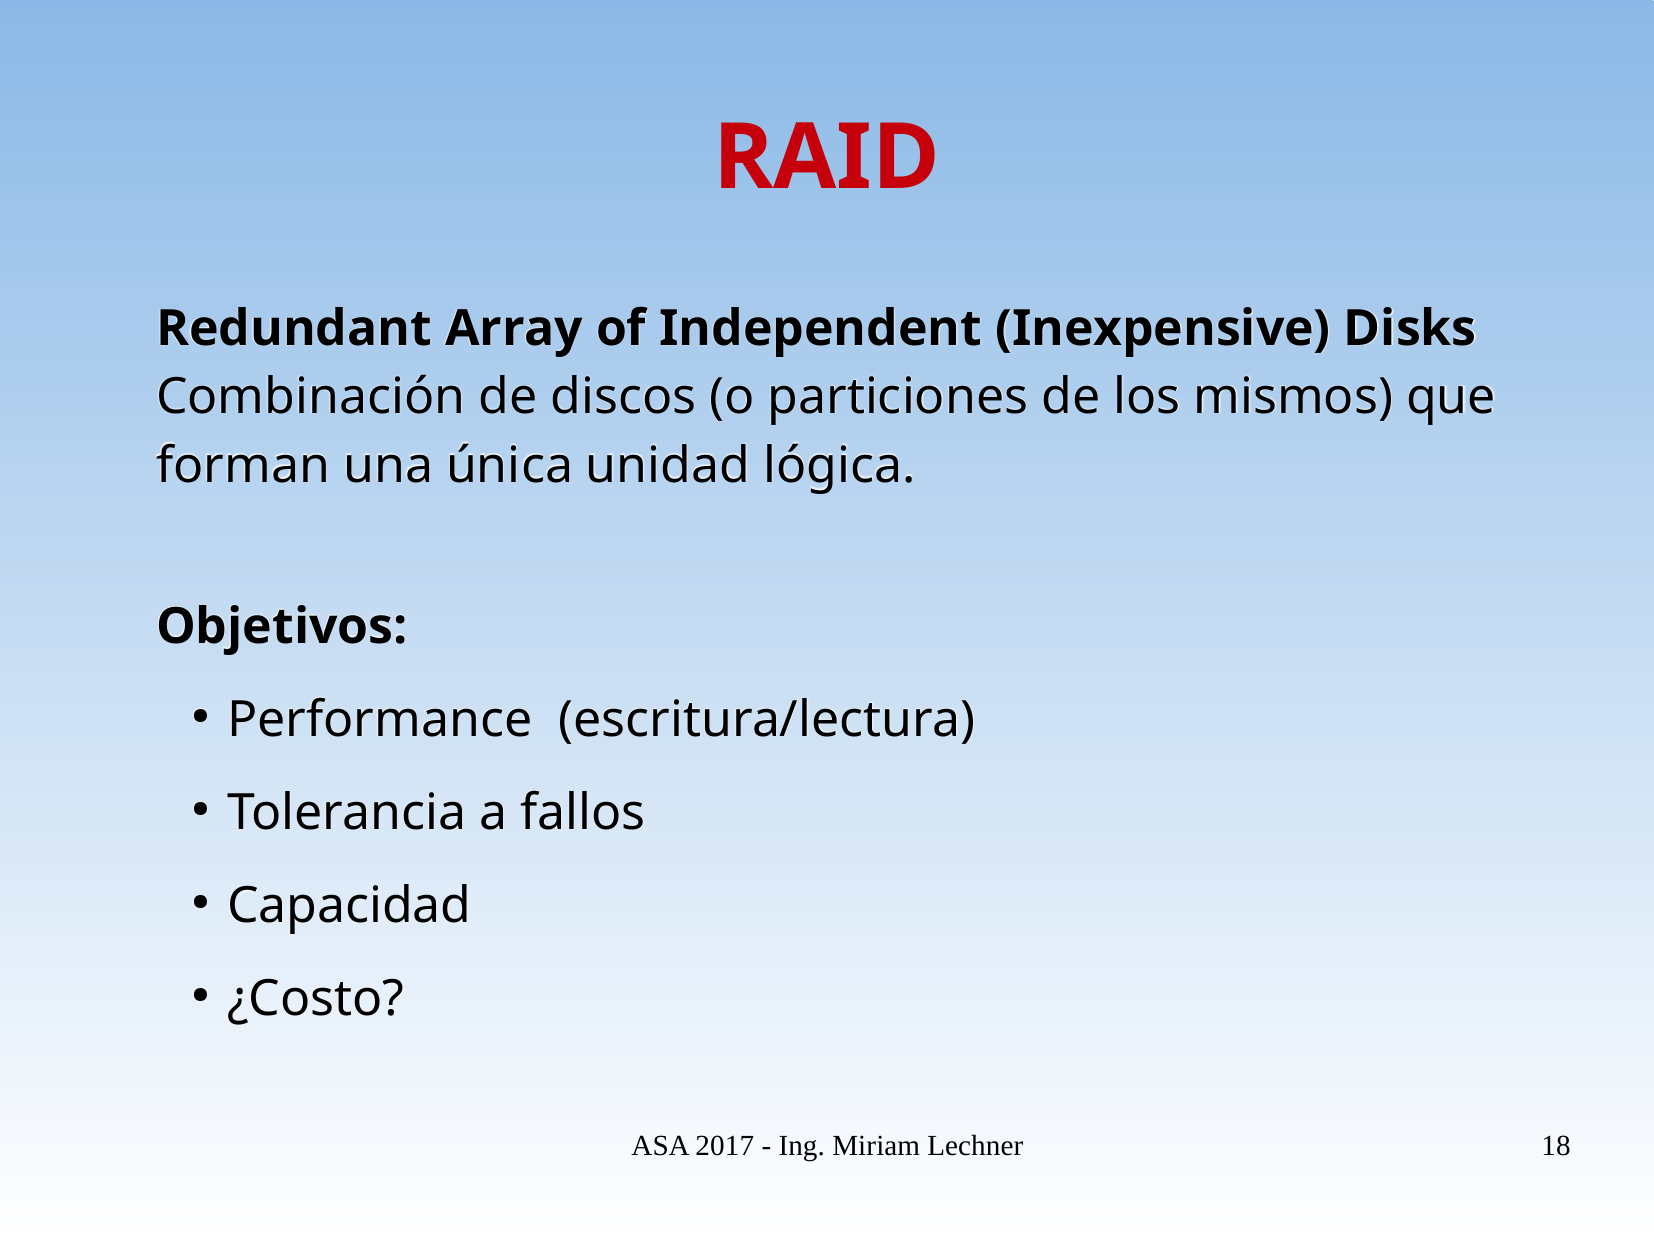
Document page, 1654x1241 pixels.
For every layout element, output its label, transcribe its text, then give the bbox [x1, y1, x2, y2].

title RAID [82, 49, 1571, 257]
text_box Redundant Array of Independent (Inexpensive) Disks Combinación de discos (o particiones de los mismos) que forman una única unidad lógica. Objetivos: Performance (escritura/lectura) Tolerancia a fallos Capacidad ¿Costo? [141, 284, 1524, 1078]
